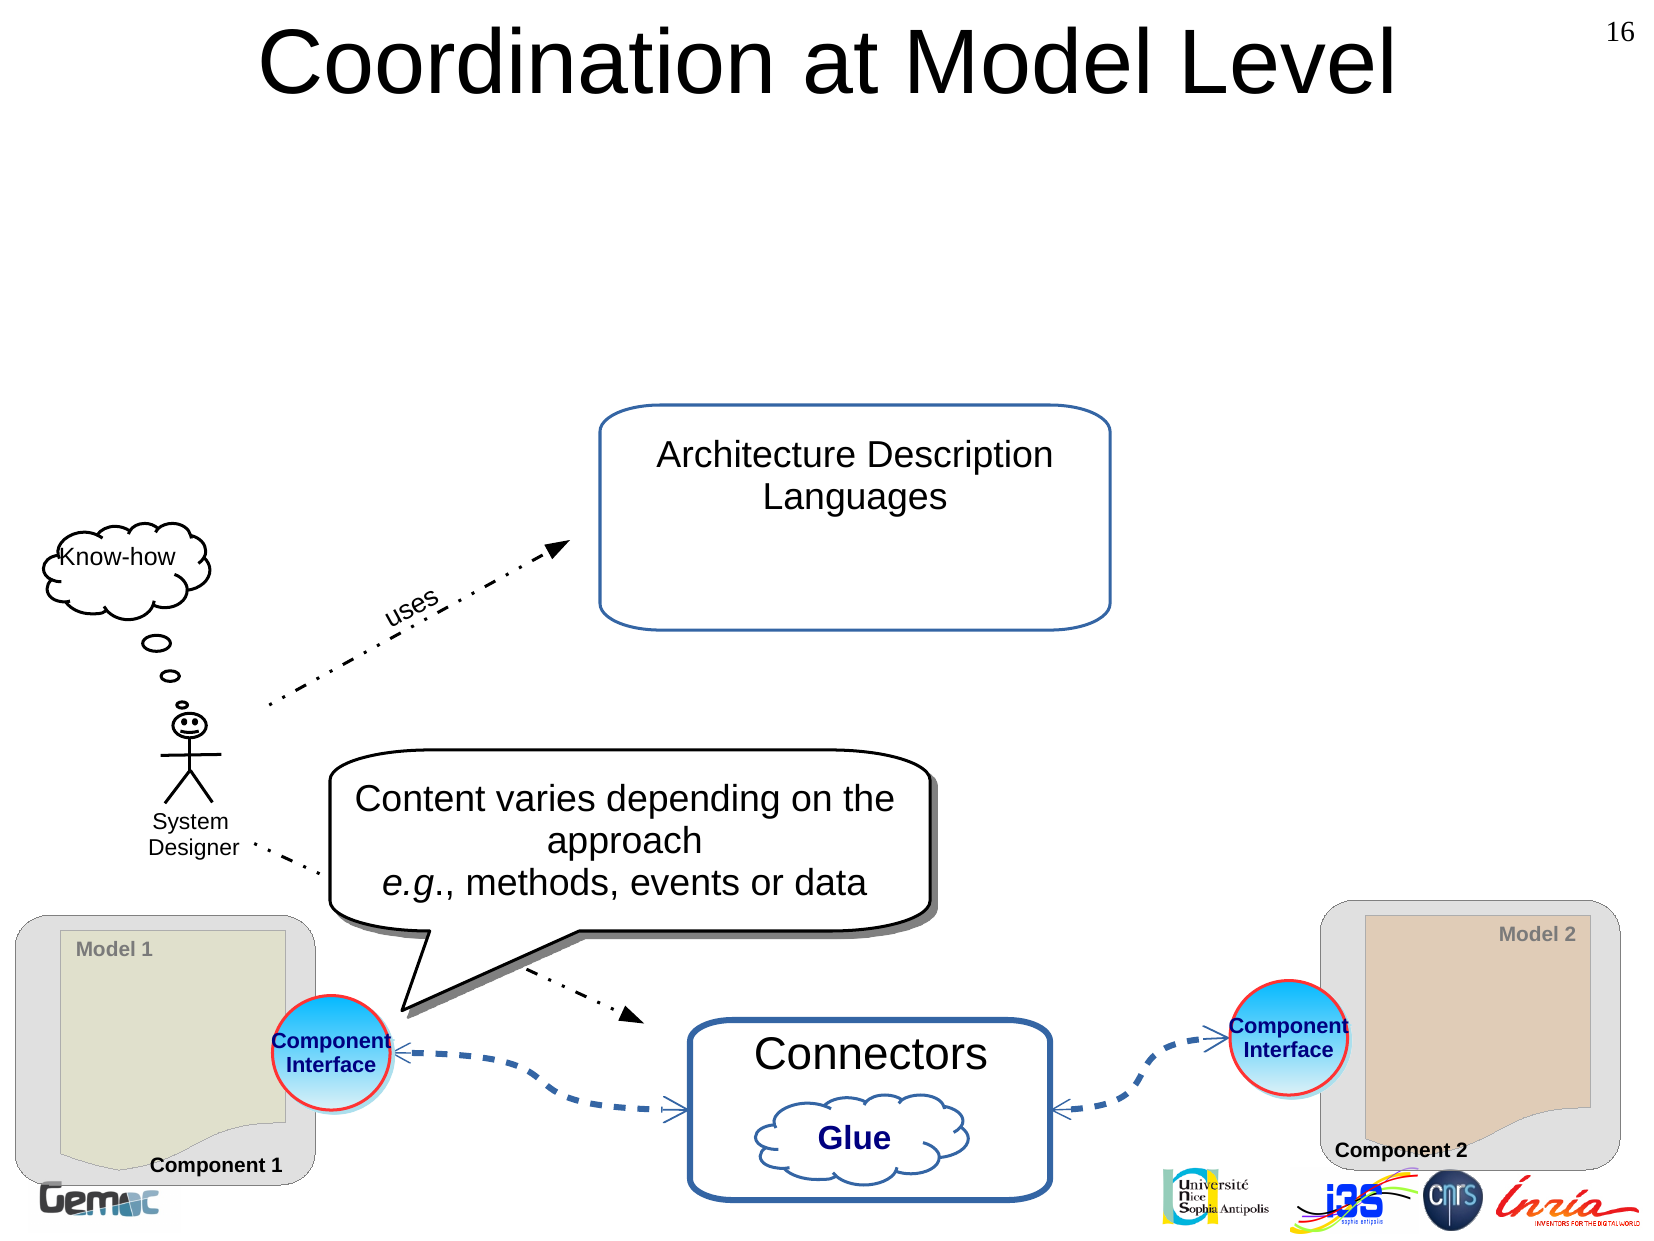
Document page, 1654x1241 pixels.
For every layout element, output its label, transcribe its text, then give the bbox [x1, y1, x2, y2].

text_box System Designer [92, 773, 296, 869]
text_box Know-how [142, 635, 171, 652]
text_box [690, 1020, 1051, 1201]
text_box Connectors [739, 1020, 1018, 1111]
text_box Component 1 [135, 1146, 301, 1209]
text_box [15, 915, 316, 1186]
text_box Glue [755, 1095, 969, 1186]
text_box [1320, 900, 1621, 1171]
picture [1137, 1150, 1647, 1241]
text_box Component Interface [272, 995, 391, 1111]
text_box Architecture Description Languages [600, 405, 1111, 631]
text_box Know-how [160, 670, 180, 682]
text_box [172, 713, 207, 738]
title Coordination at Model Level [84, 0, 1573, 166]
text_box Component Interface [1230, 980, 1348, 1096]
text_box Component 2 [1320, 1130, 1486, 1193]
text_box Know-how [43, 523, 210, 620]
text_box Content varies depending on the approach e.g., methods, events or data [330, 749, 931, 1011]
